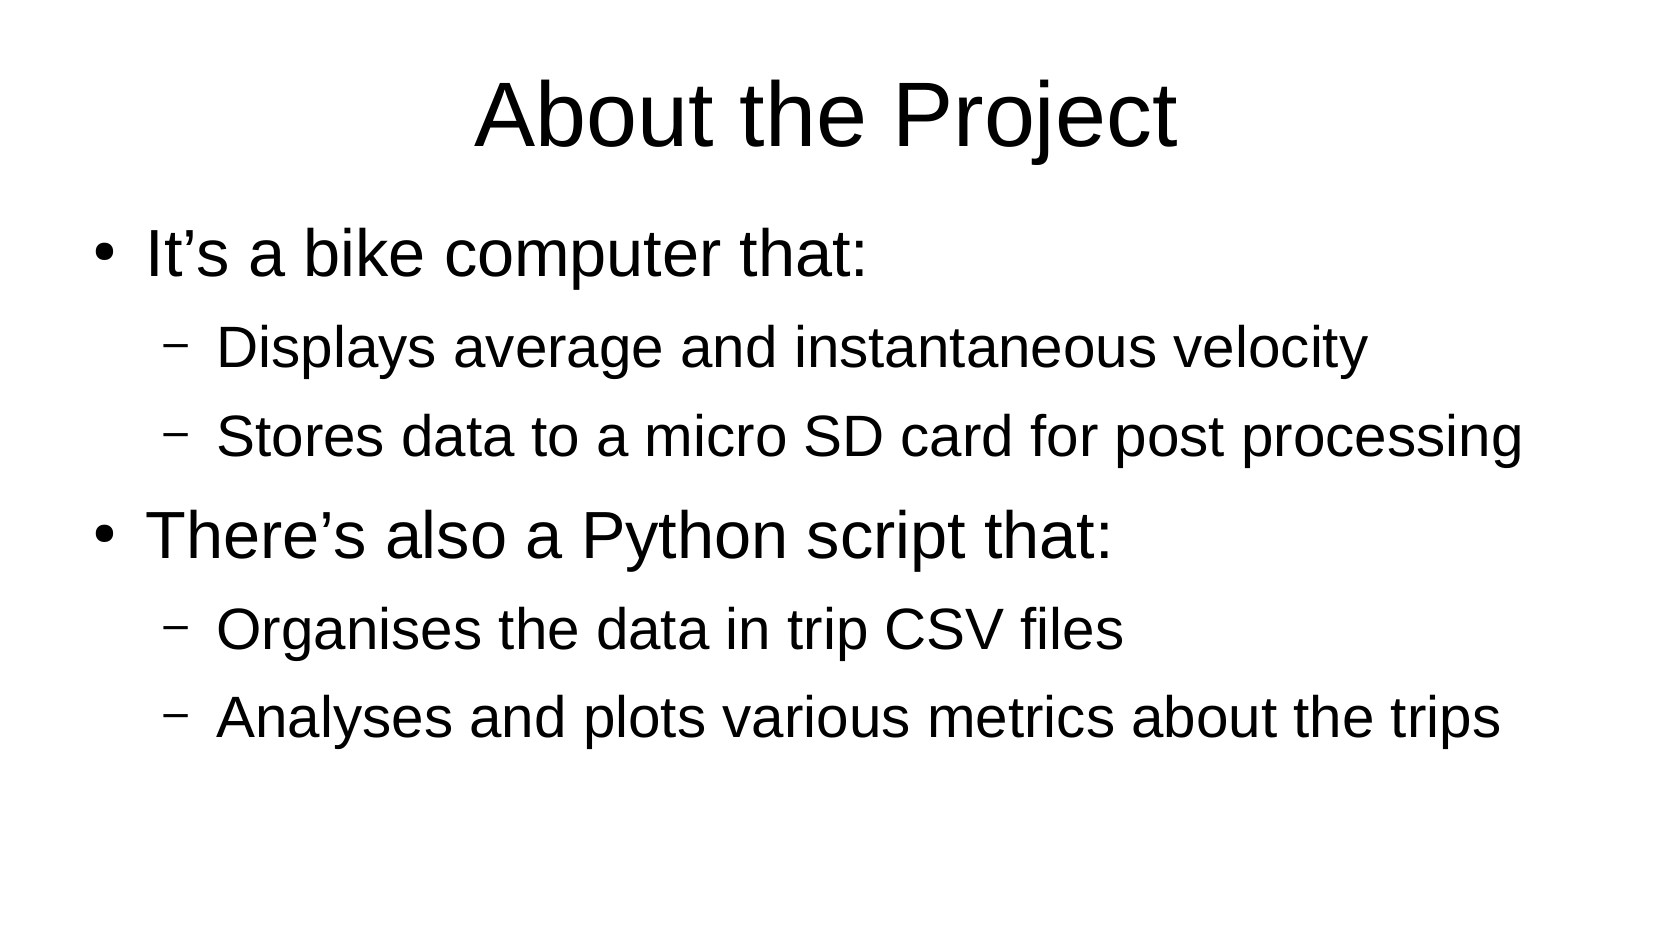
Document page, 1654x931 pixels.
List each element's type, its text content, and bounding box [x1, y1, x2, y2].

title About the Project [82, 37, 1571, 193]
list It’s a bike computer that: Displays average and instantaneous velocity Stores data to a micro SD card for post processing There’s also a Python script that: Organises the data in trip CSV files Analyses and plots various metrics about the trips [75, 216, 1613, 756]
